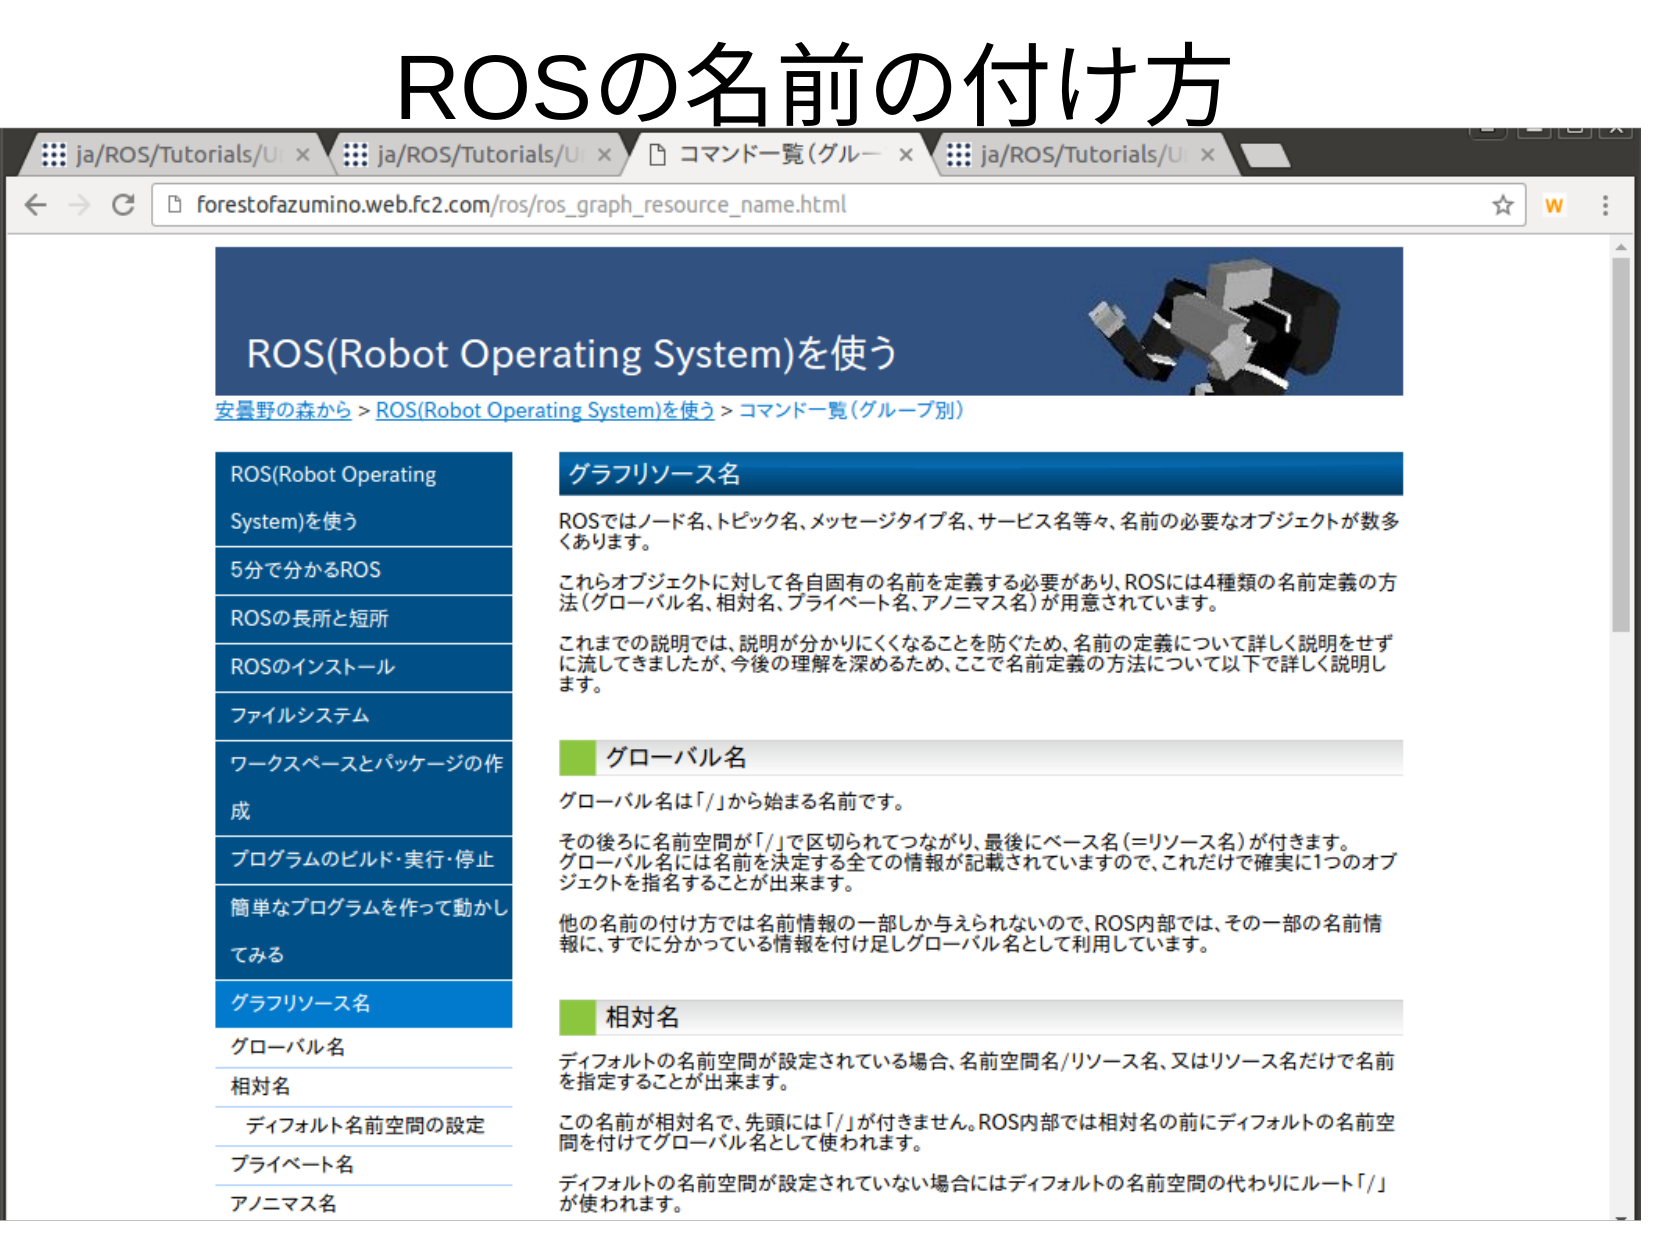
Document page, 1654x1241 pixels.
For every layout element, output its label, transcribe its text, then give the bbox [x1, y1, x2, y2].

title ROSの名前の付け方 [70, 0, 1559, 184]
picture [0, 108, 1641, 1241]
